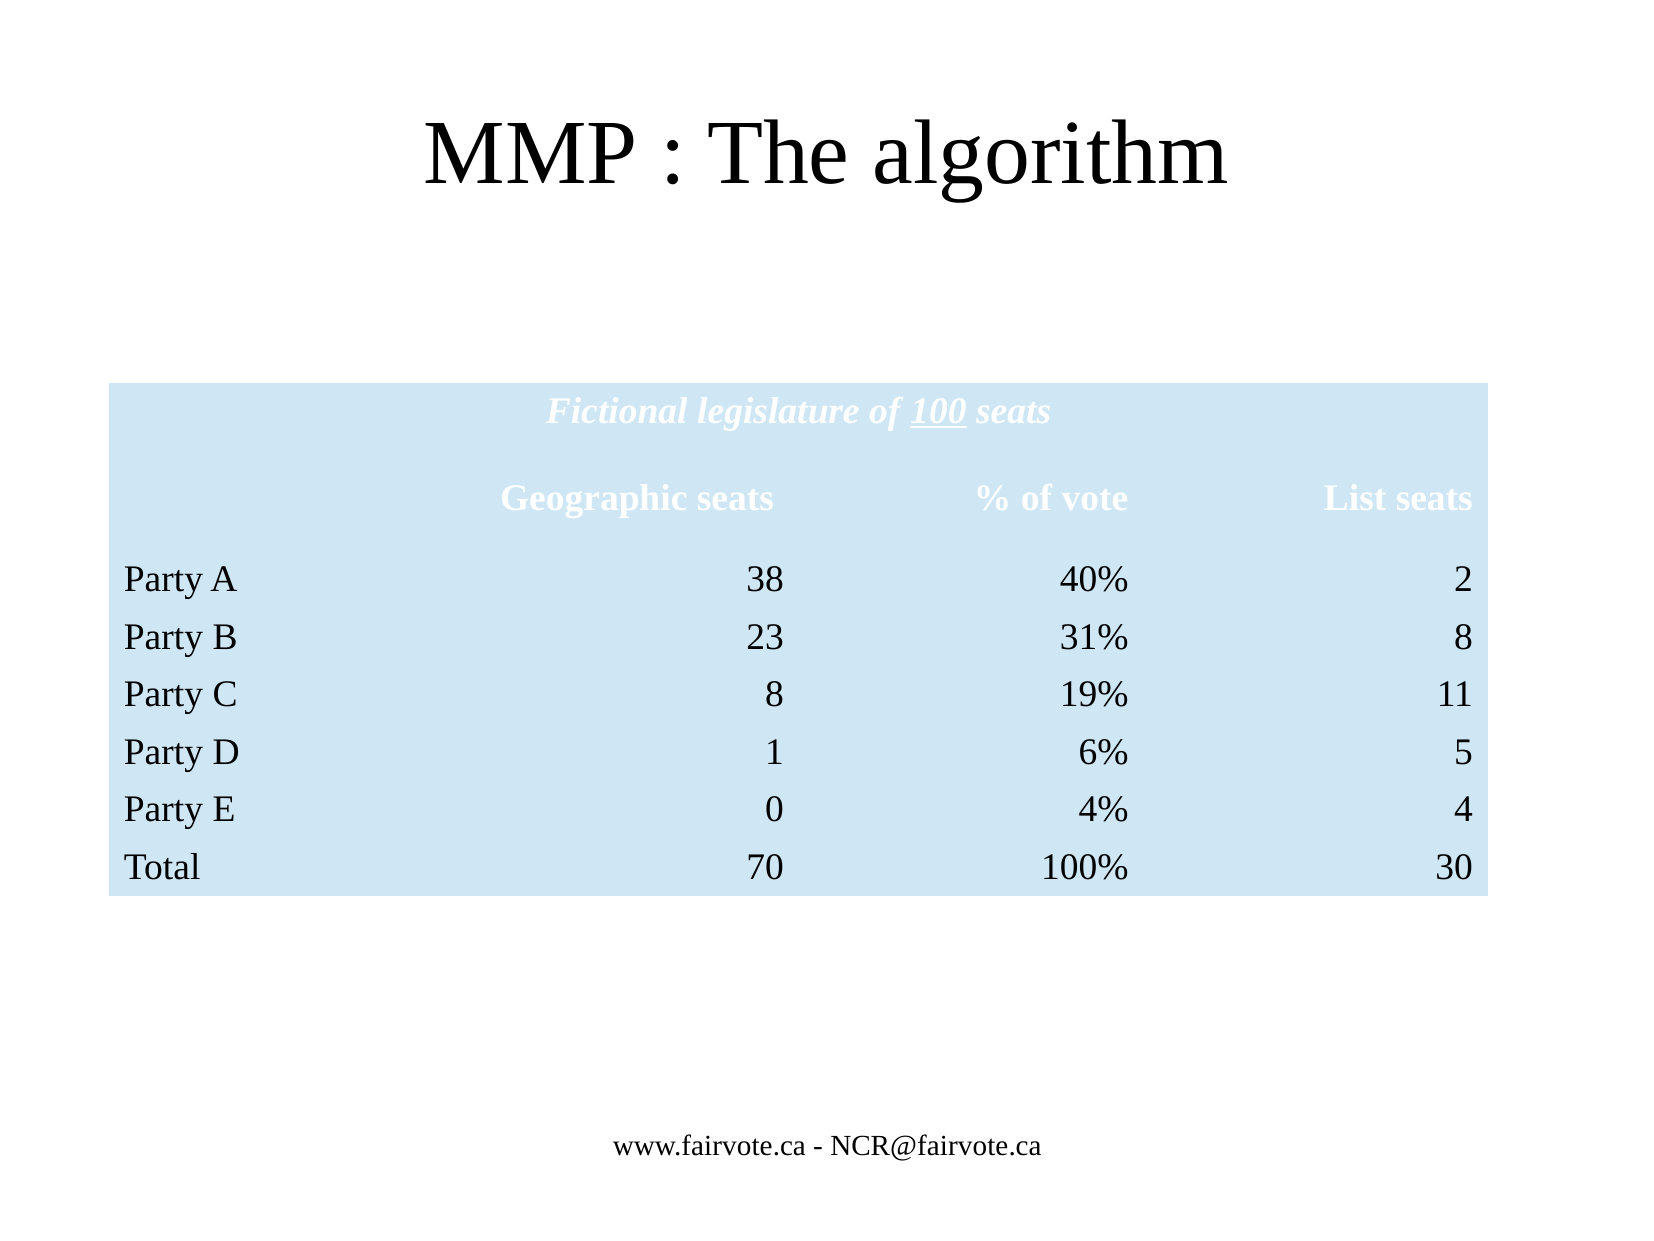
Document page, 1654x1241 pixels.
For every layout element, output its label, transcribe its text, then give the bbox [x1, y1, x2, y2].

table_cell 100% [799, 838, 1143, 896]
table_cell 5 [1143, 723, 1488, 781]
table_cell 40% [799, 551, 1143, 608]
table_cell Party D [109, 723, 454, 781]
table_cell 19% [799, 666, 1143, 723]
table_cell % of vote [799, 470, 1143, 551]
table_cell Party B [109, 608, 454, 666]
table_cell List seats [1143, 470, 1488, 551]
table_cell 1 [454, 723, 799, 781]
table_header Fictional legislature of 100 seats [109, 383, 1488, 470]
table_cell 11 [1143, 666, 1488, 723]
table_cell 4 [1143, 781, 1488, 838]
table_cell 23 [454, 608, 799, 666]
table_cell 2 [1143, 551, 1488, 608]
table_cell [109, 470, 454, 551]
table_cell Party C [109, 666, 454, 723]
table_cell 8 [1143, 608, 1488, 666]
table_cell 6% [799, 723, 1143, 781]
list [82, 290, 1538, 1109]
table_cell Party E [109, 781, 454, 838]
table_cell 0 [454, 781, 799, 838]
table_cell 4% [799, 781, 1143, 838]
table_cell 30 [1143, 838, 1488, 896]
title MMP : The algorithm [82, 49, 1571, 257]
table_cell 38 [454, 551, 799, 608]
table_cell 70 [454, 838, 799, 896]
table_cell 8 [454, 666, 799, 723]
table_cell 31% [799, 608, 1143, 666]
table_cell Party A [109, 551, 454, 608]
table_cell Total [109, 838, 454, 896]
table_cell Geographic seats [454, 470, 799, 551]
